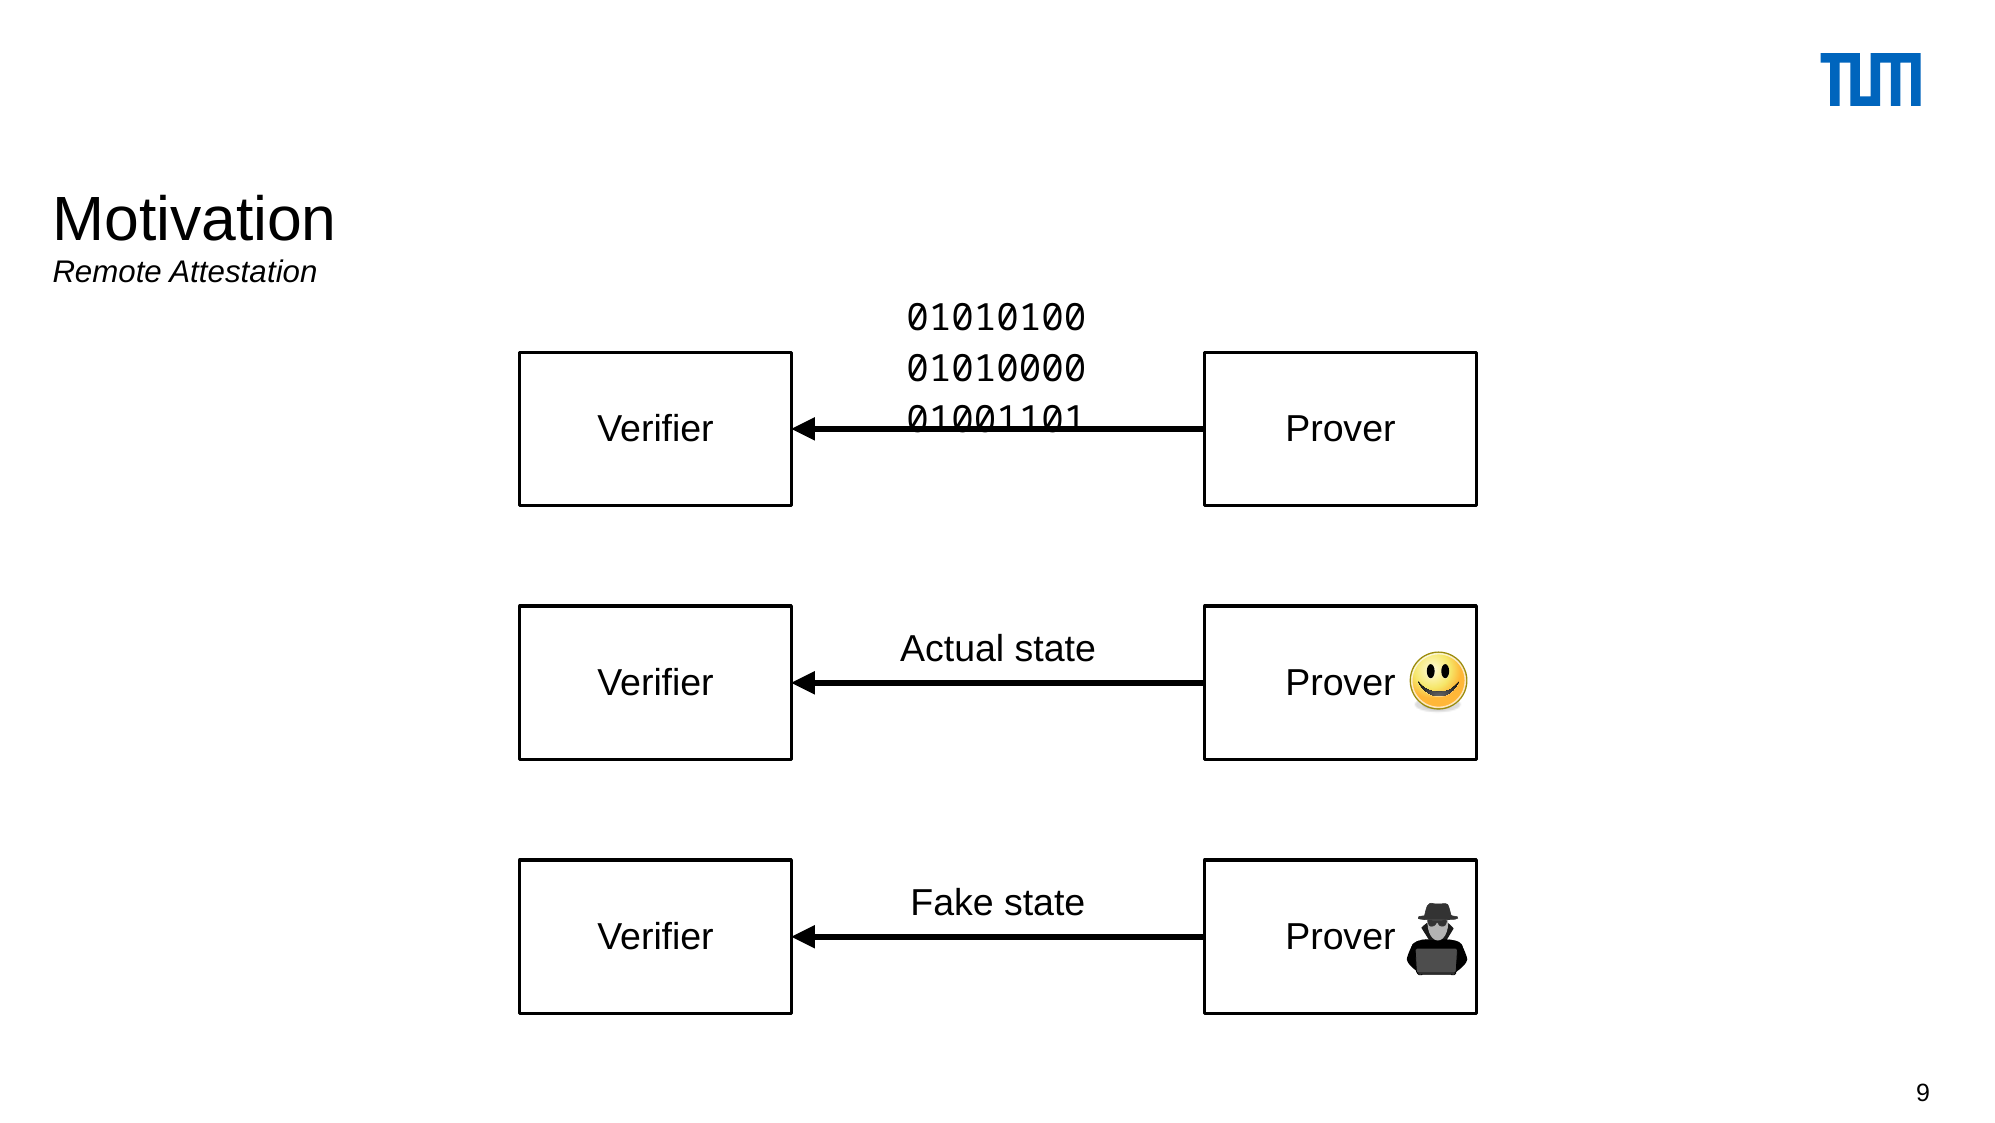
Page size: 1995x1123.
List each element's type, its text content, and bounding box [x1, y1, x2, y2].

text_box Prover [1204, 352, 1477, 506]
picture [1399, 643, 1477, 721]
text_box Verifier [519, 859, 792, 1014]
text_box Prover [1204, 606, 1477, 760]
text_box 010101000101000001001101 [891, 283, 1105, 426]
text_box Fake state [895, 874, 1101, 934]
title Motivation Remote Attestation [52, 166, 1453, 307]
text_box Verifier [519, 352, 792, 506]
text_box Actual state [885, 620, 1111, 680]
text_box Prover [1204, 859, 1477, 1014]
text_box Verifier [519, 606, 792, 760]
